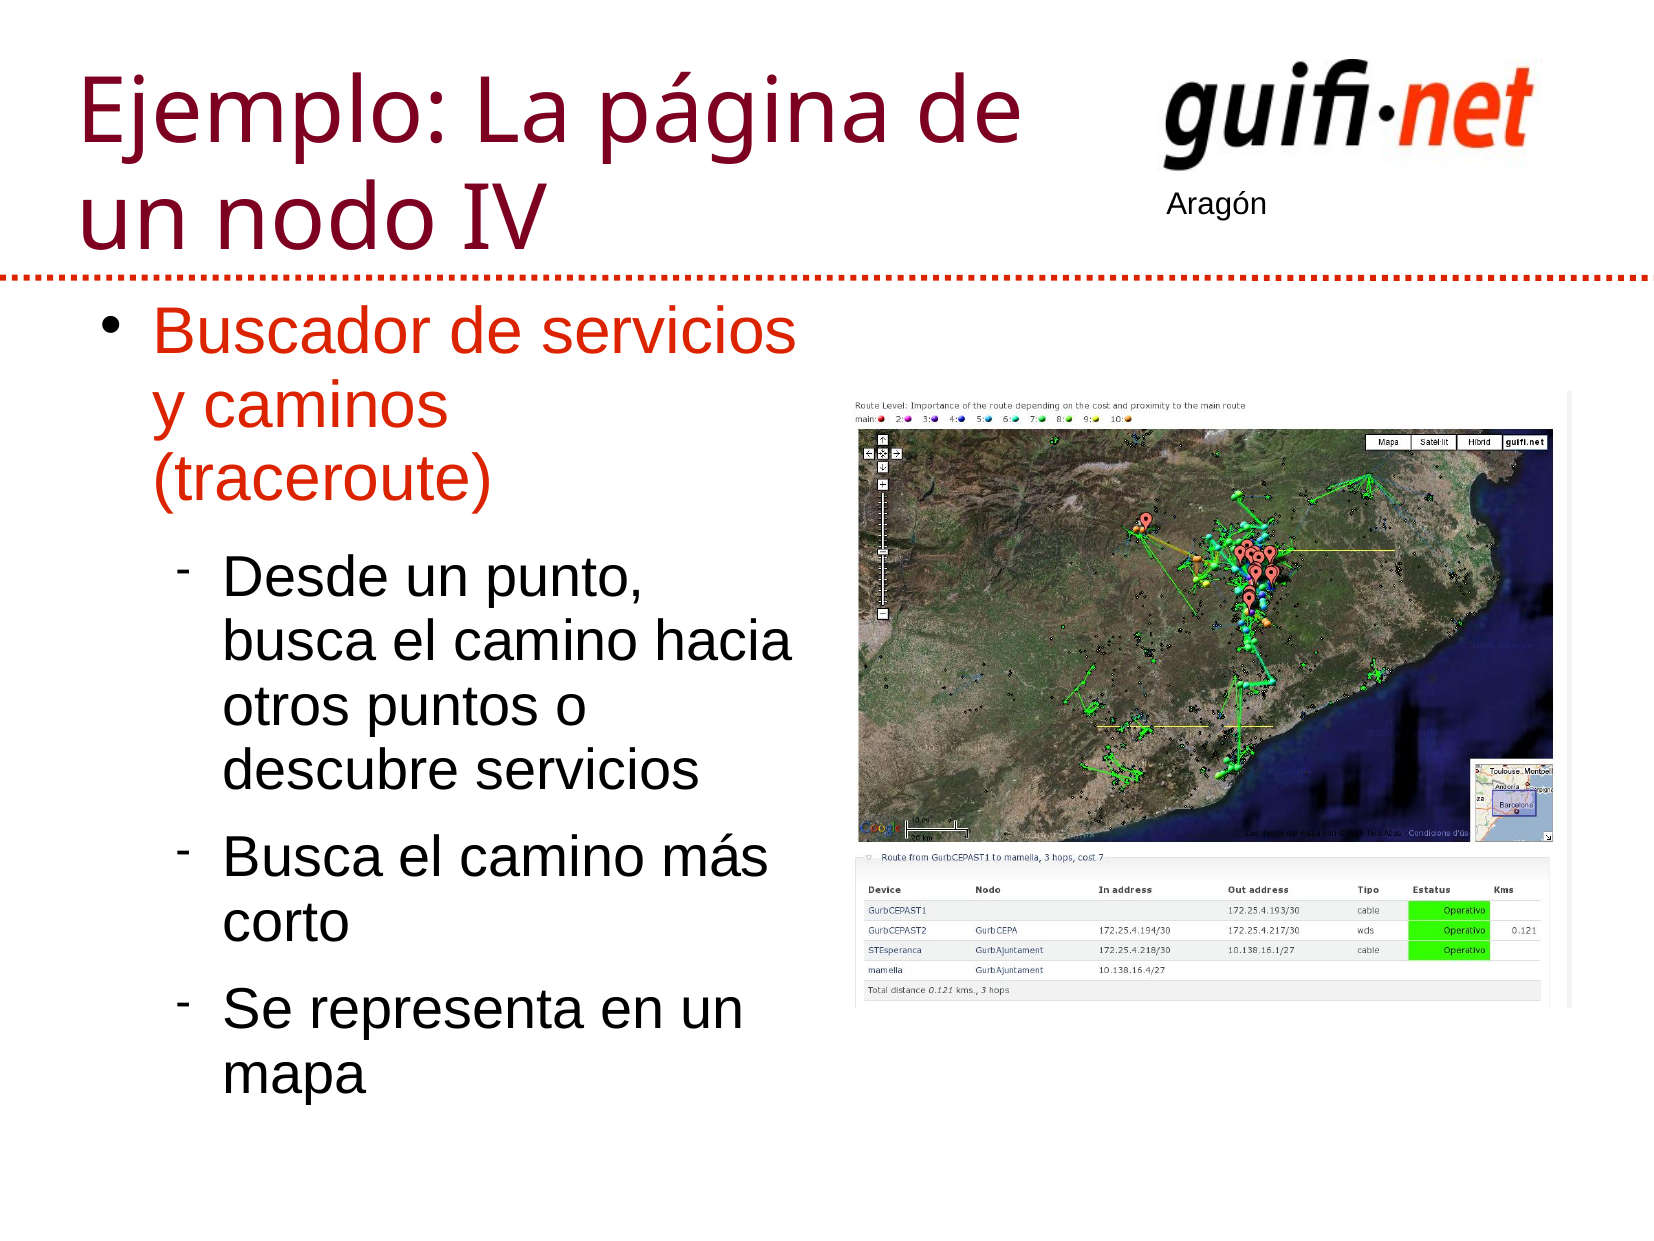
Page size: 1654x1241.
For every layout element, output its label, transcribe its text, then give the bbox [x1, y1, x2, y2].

picture [845, 391, 1572, 1008]
title Ejemplo: La página de un nodo IV [76, 53, 1093, 272]
list Buscador de servicios y caminos (traceroute) Desde un punto, busca el camino hacia otros puntos o descubre servicios Busca el camino más corto Se representa en un mapa [82, 290, 809, 1109]
picture [1157, 59, 1542, 172]
